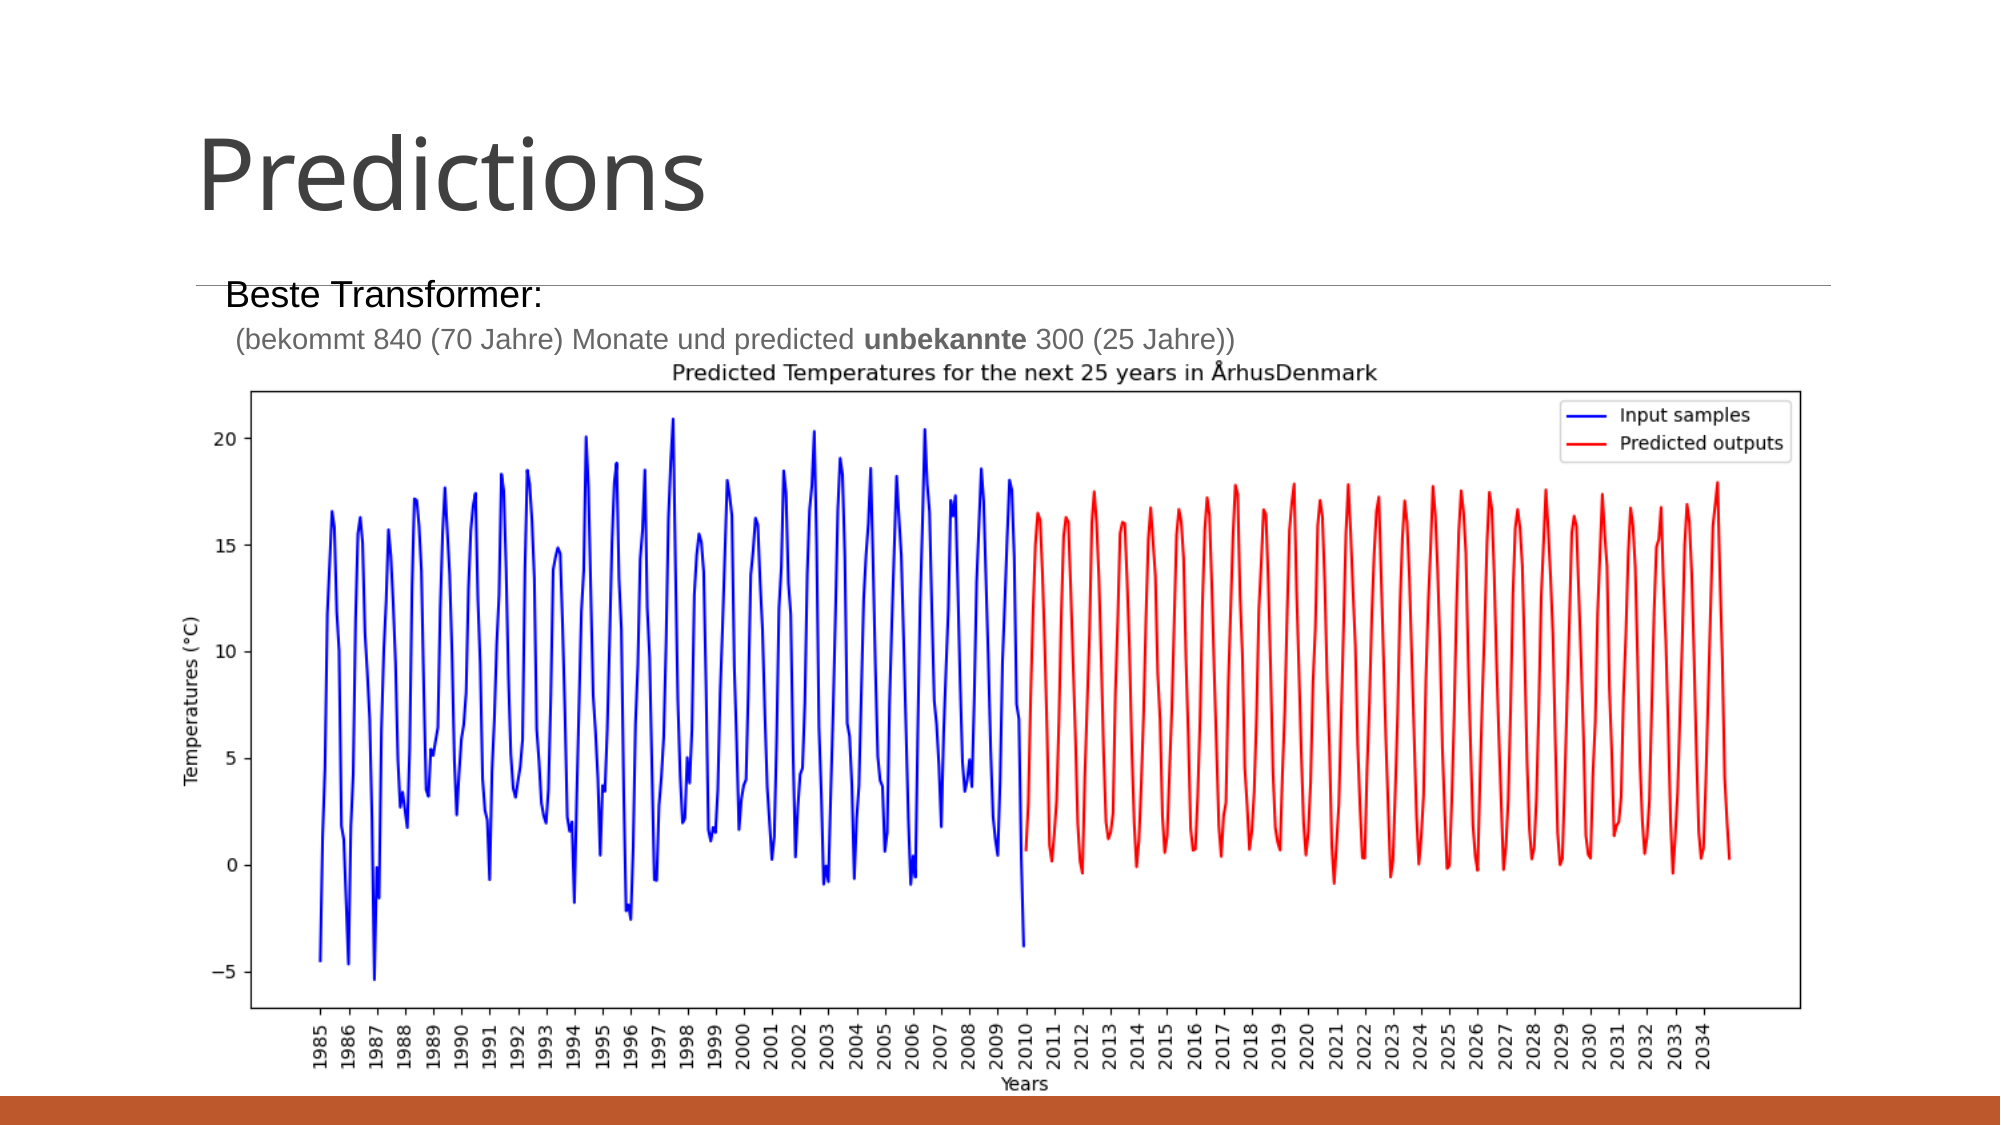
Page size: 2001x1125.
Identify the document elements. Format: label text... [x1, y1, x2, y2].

picture [0, 295, 2000, 1096]
text_box Beste Transformer: (bekommt 840 (70 Jahre) Monate und predicted unbekannte 300 (25 Jahre)) [210, 265, 1684, 368]
title Predictions [180, 0, 1831, 238]
